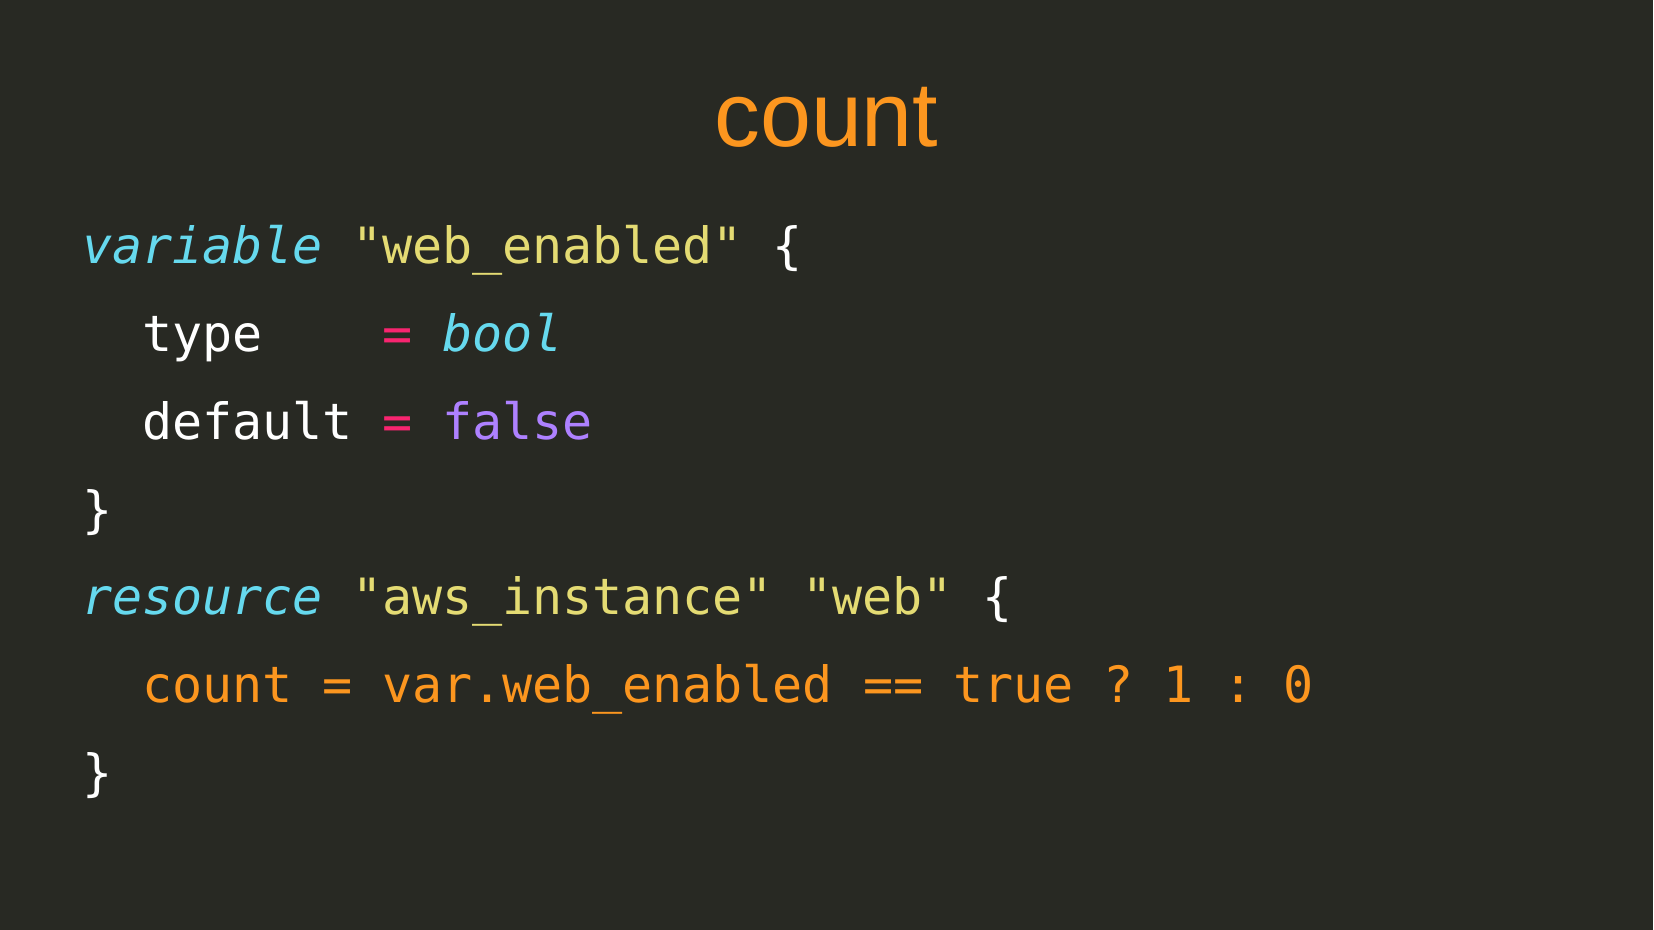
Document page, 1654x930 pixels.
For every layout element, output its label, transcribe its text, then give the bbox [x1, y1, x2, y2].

title count [82, 37, 1571, 193]
list variable "web_enabled" { type = bool default = false } resource "aws_instance" "web" { count = var.web_enabled == true ? 1 : 0 } [82, 217, 1571, 908]
